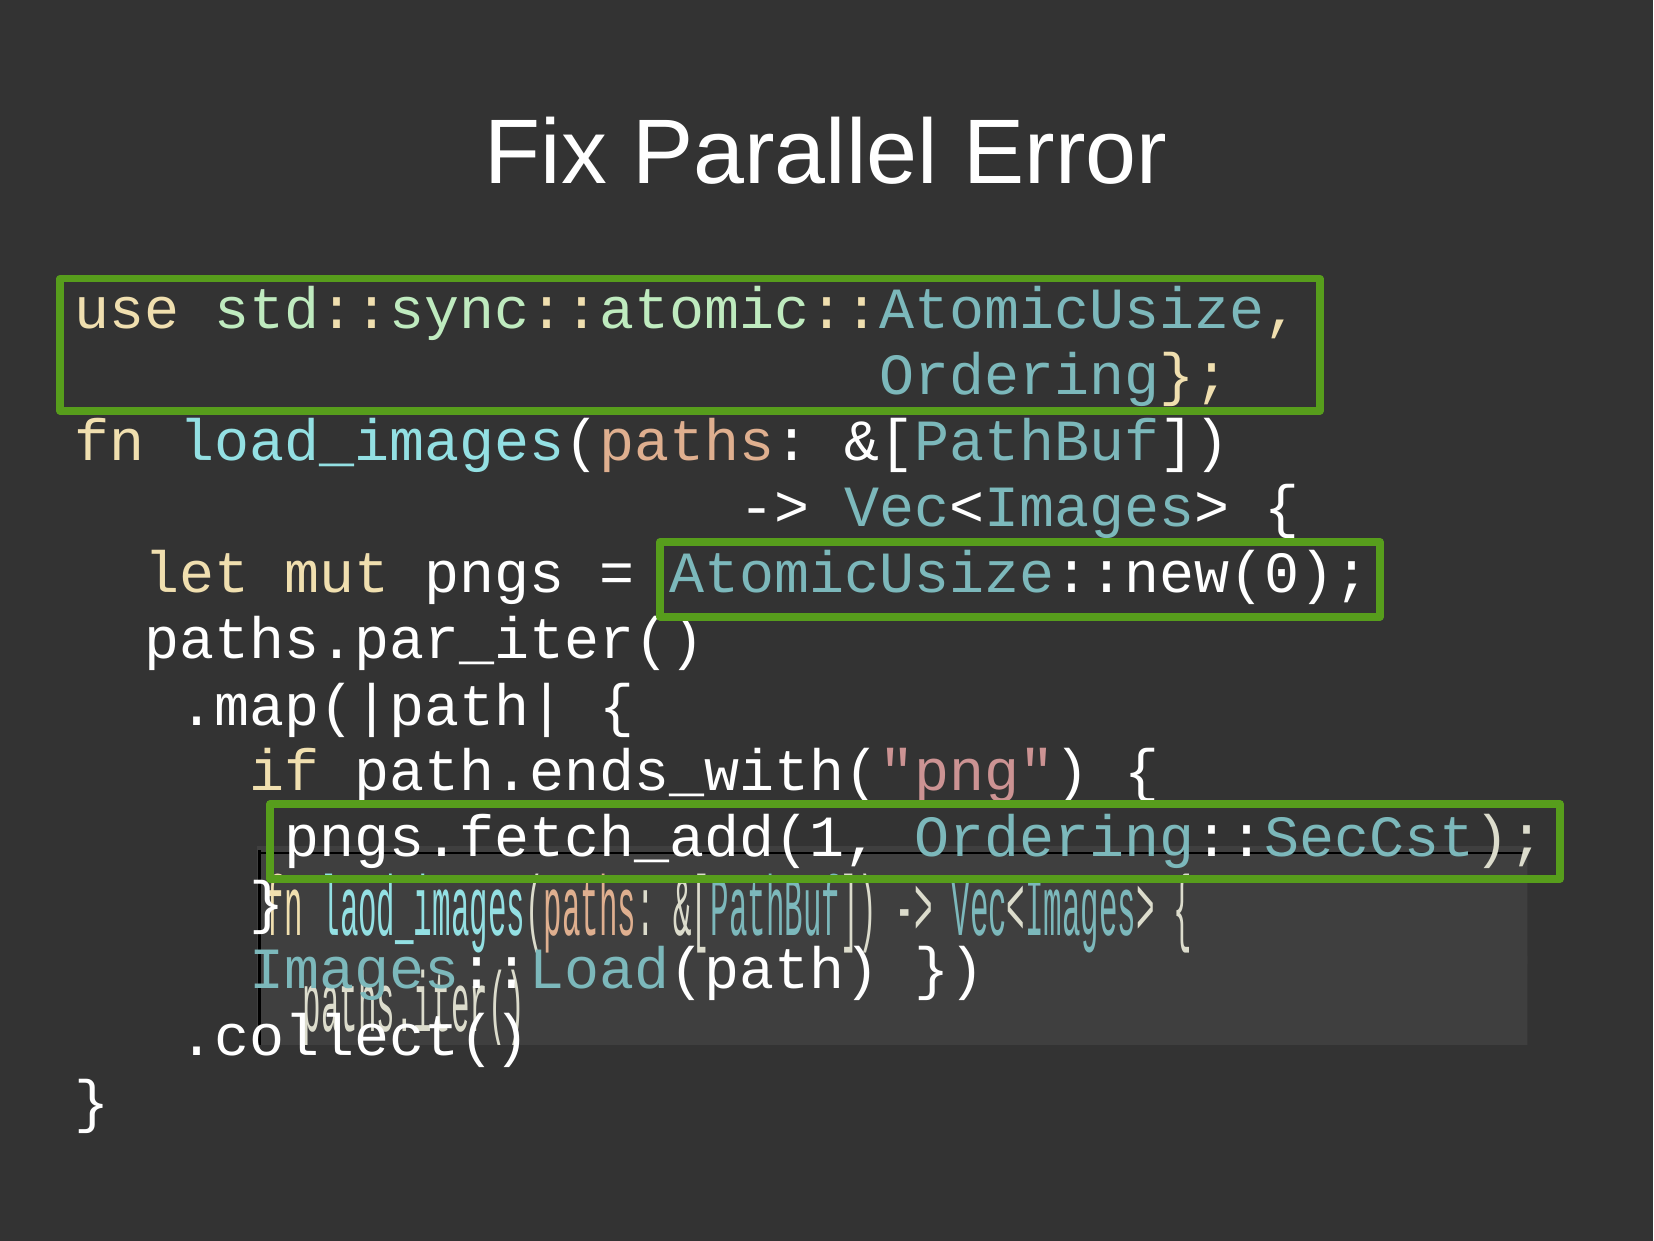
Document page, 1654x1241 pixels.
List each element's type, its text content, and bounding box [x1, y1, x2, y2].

text_box use std::sync::atomic::AtomicUsize, Ordering}; fn load_images(paths: &[PathBuf]) -> Vec<Images> { let mut pngs = AtomicUsize::new(0); paths.par_iter() .map(|path| { if path.ends_with("png") { pngs.fetch_add(1, Ordering::SecCst); } Images::Load(path) }) .collect() } [60, 272, 1576, 1147]
text_box use std::sync::atomic::AtomicUsize, Ordering}; fn load_images(paths: &[PathBuf]) -> Vec<Images> { let mut pngs = AtomicUsize::new(0); paths.par_iter() .map(|path| { if path.ends_with("png") { pngs.fetch_add(1, Ordering::SecCst); } Images::Load(path) }) .collect() } [64, 282, 1316, 407]
title Fix Parallel Error [82, 49, 1571, 256]
